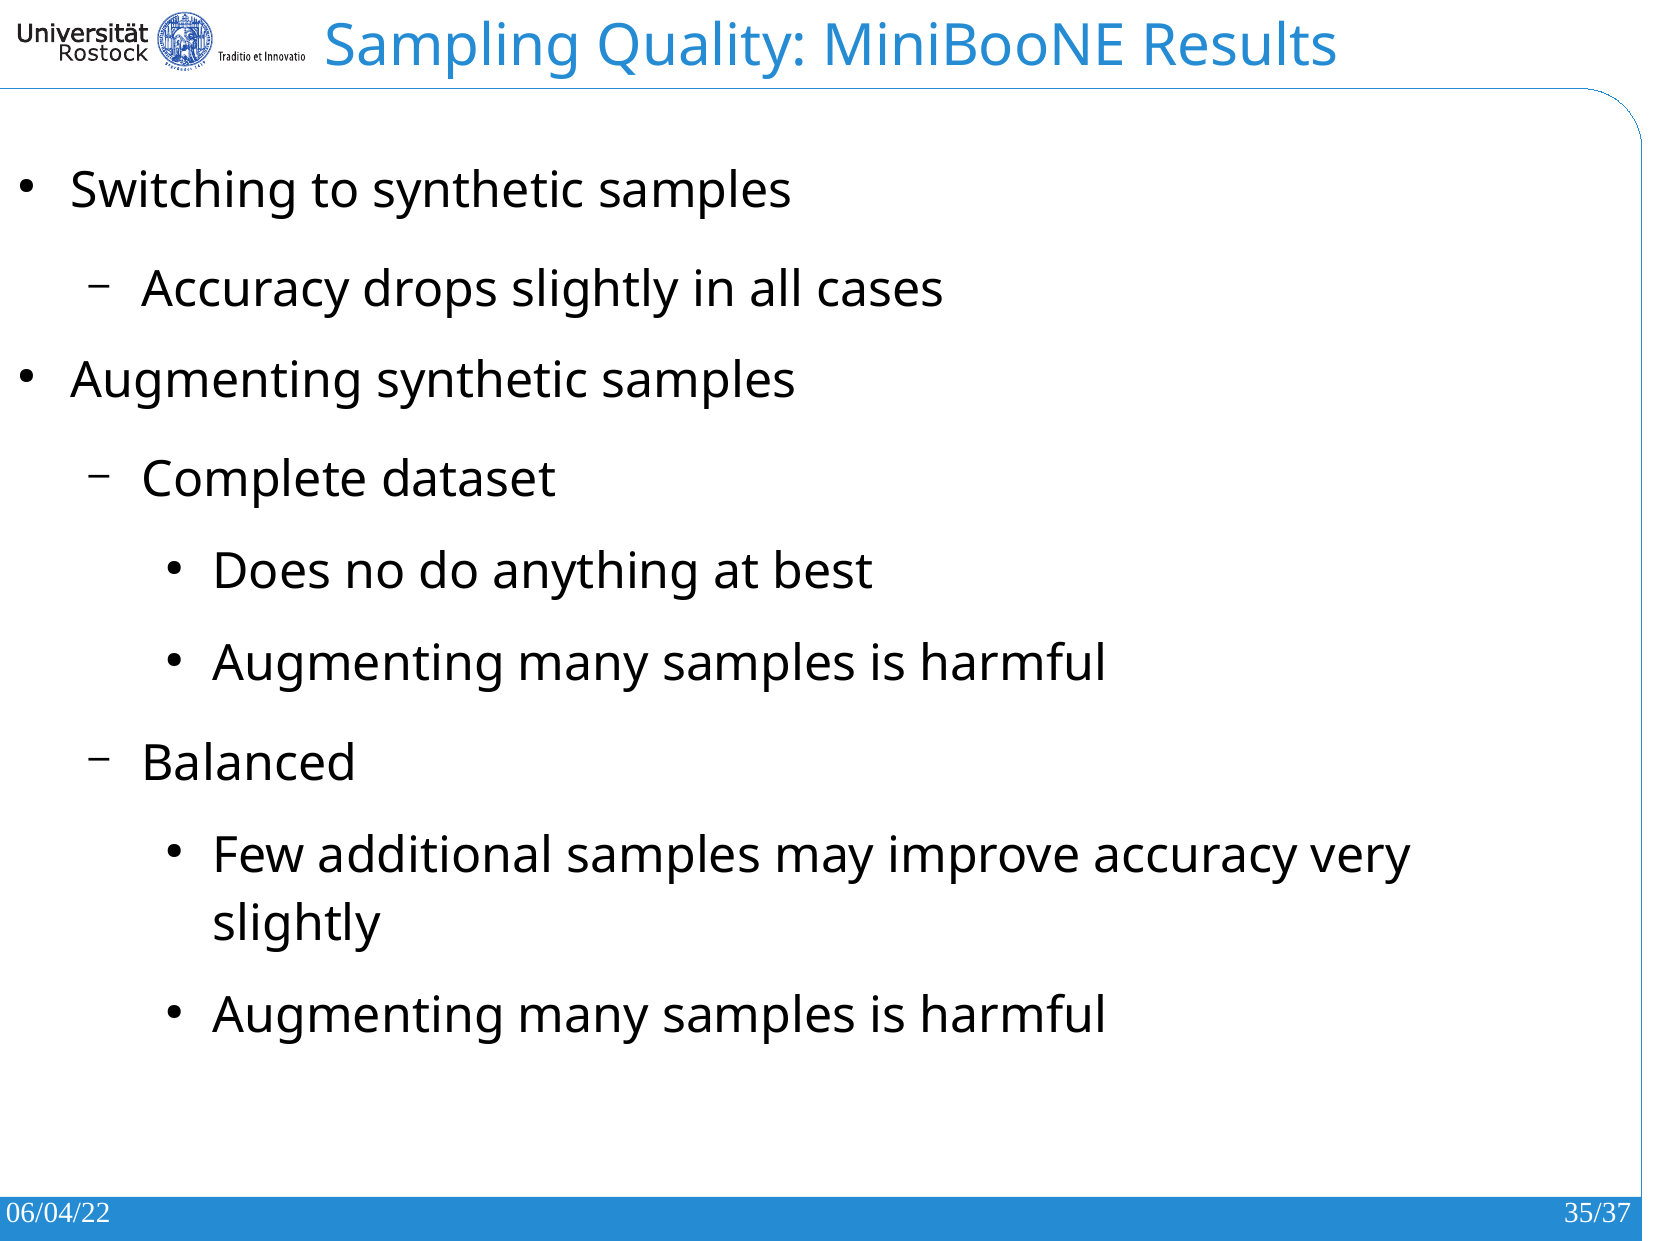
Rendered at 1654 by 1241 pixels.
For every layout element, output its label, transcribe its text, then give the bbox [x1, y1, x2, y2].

list Switching to synthetic samples Accuracy drops slightly in all cases Augmenting synthetic samples Complete dataset Does no do anything at best Augmenting many samples is harmful Balanced Few additional samples may improve accuracy very slightly Augmenting many samples is harmful [0, 94, 1642, 1187]
title Sampling Quality: MiniBooNE Results [324, 8, 1571, 77]
